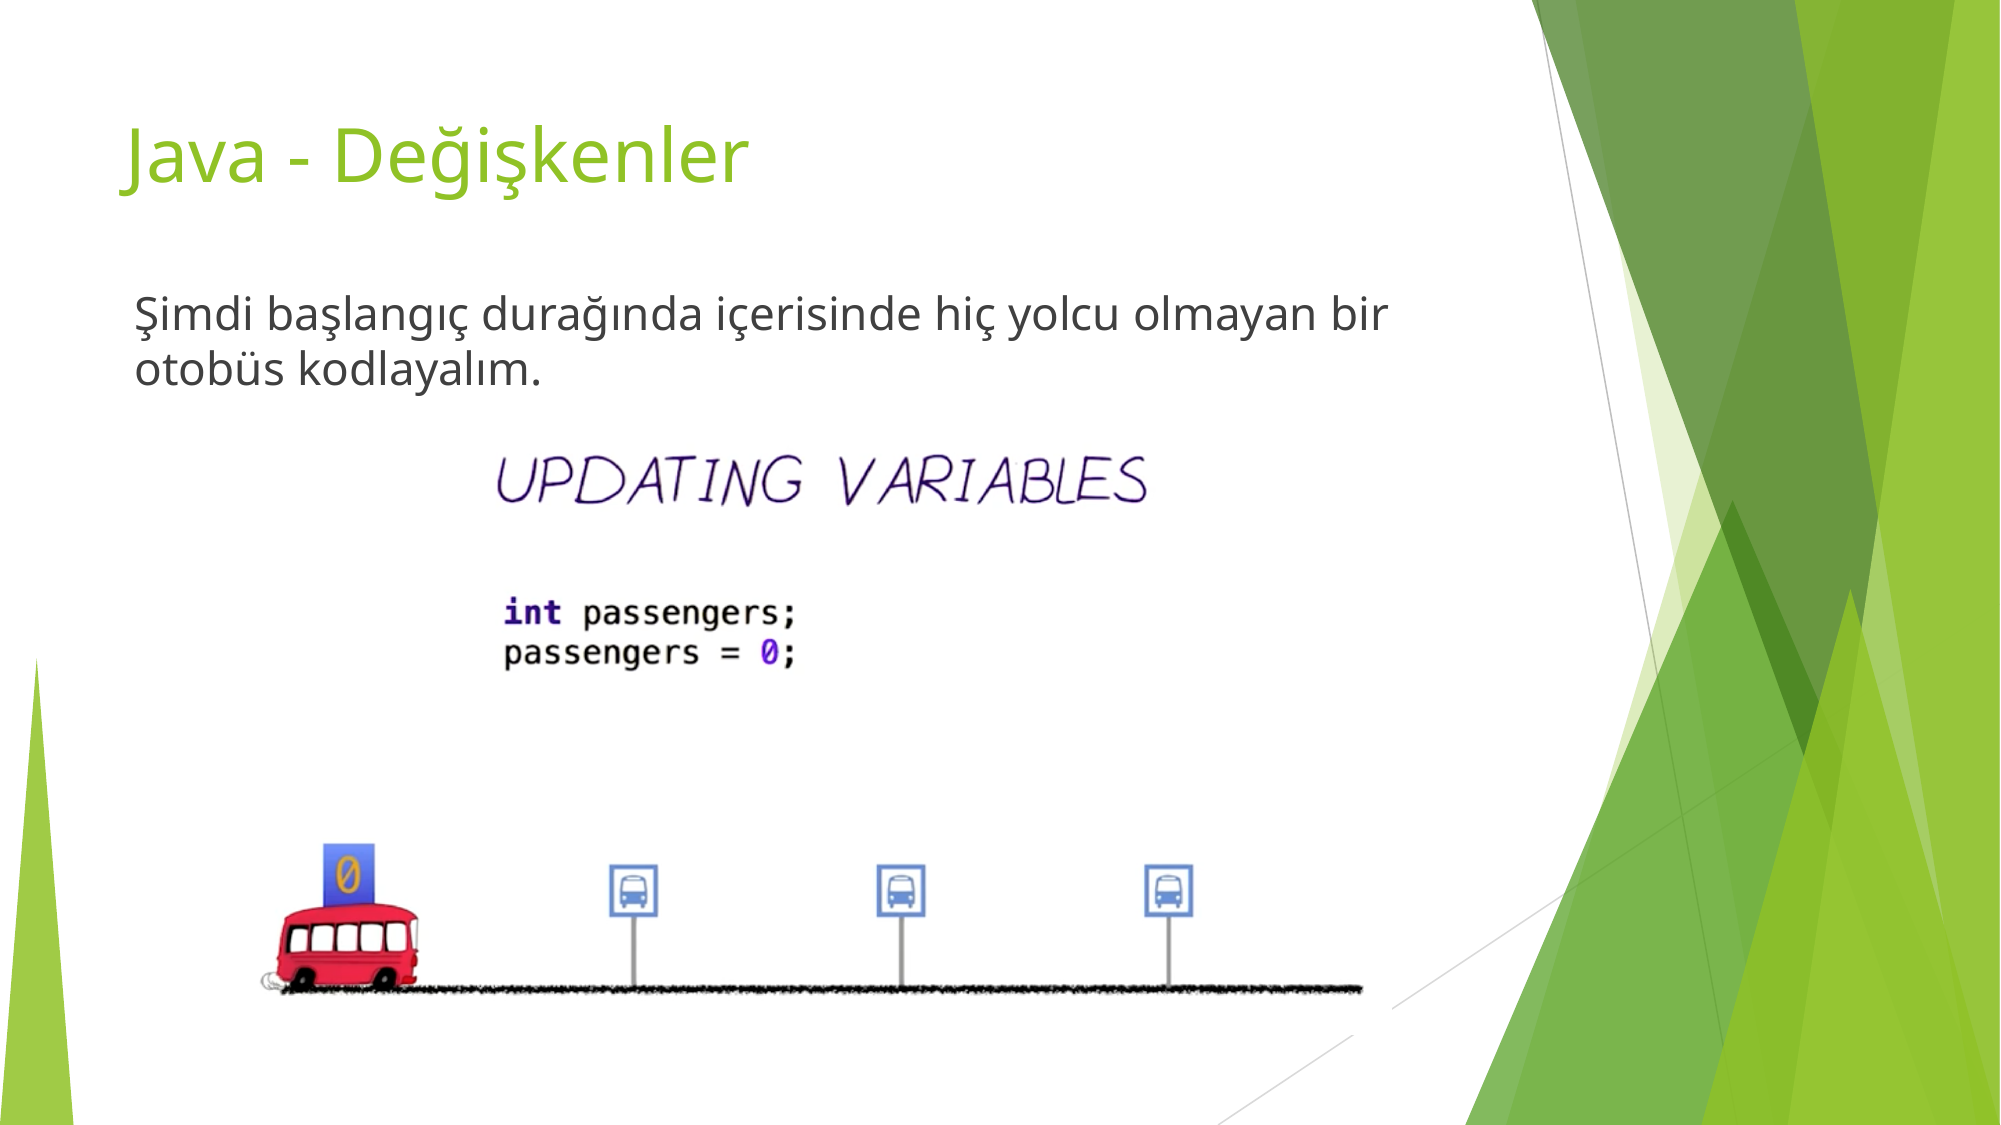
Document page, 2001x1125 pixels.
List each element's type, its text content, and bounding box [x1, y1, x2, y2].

list Şimdi başlangıç durağında içerisinde hiç yolcu olmayan bir otobüs kodlayalım. [120, 277, 1531, 436]
title Java - Değişkenler [111, 99, 1522, 317]
picture [255, 434, 1392, 1036]
